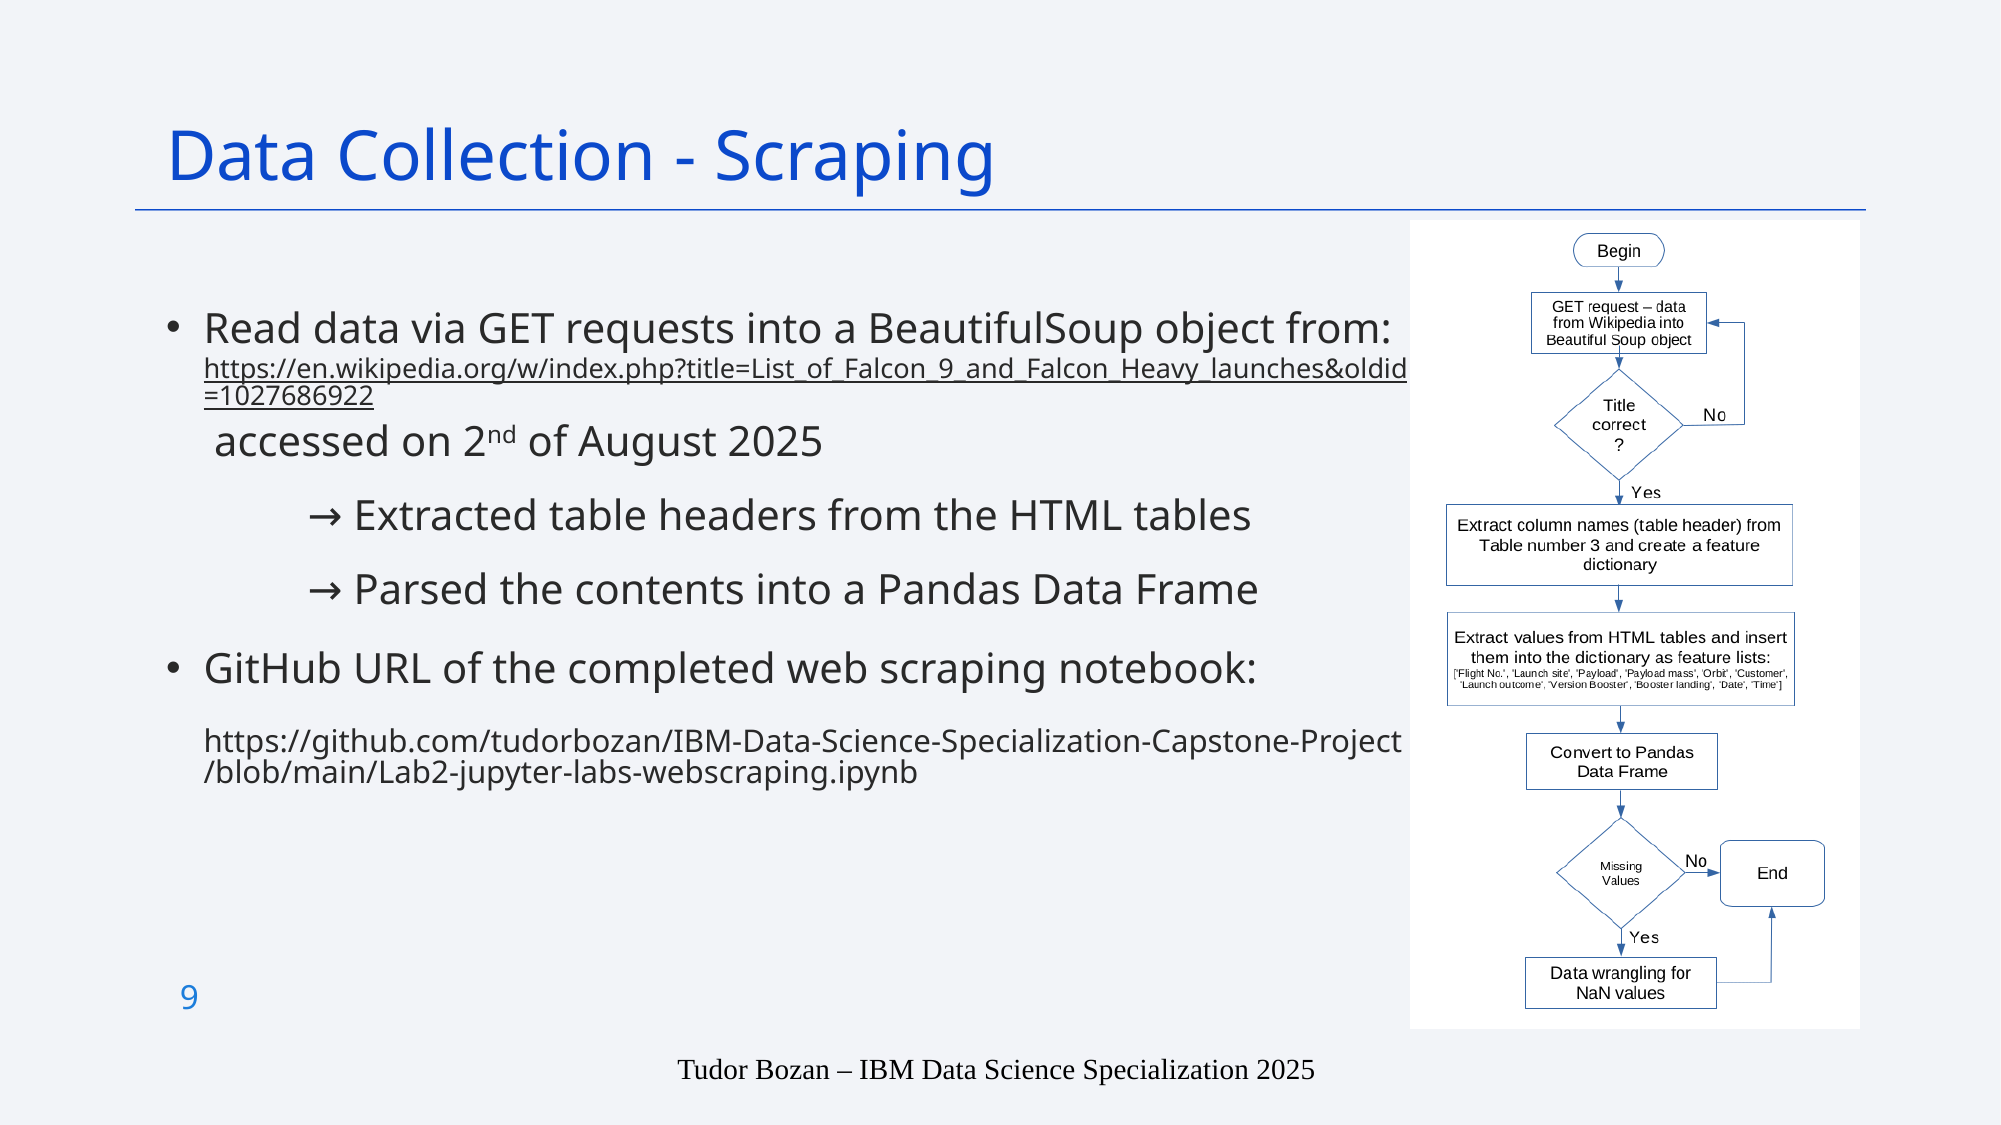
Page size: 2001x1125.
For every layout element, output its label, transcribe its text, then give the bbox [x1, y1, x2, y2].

text_box Read data via GET requests into a BeautifulSoup object from: https://en.wikipedia.org/w/index.php?title=List_of_Falcon_9_and_Falcon_Heavy_launches&oldid=1027686922 accessed on 2nd of August 2025 → Extracted table headers from the HTML tables → Parsed the contents into a Pandas Data Frame GitHub URL of the completed web scraping notebook: https://github.com/tudorbozan/IBM-Data-Science-Specialization-Capstone-Project/blob/main/Lab2-jupyter-labs-webscraping.ipynb [151, 293, 1410, 920]
text_box Data Collection - Scraping [151, 113, 1877, 204]
picture [0, 0, 2001, 1125]
text_box <number> [165, 969, 615, 1035]
